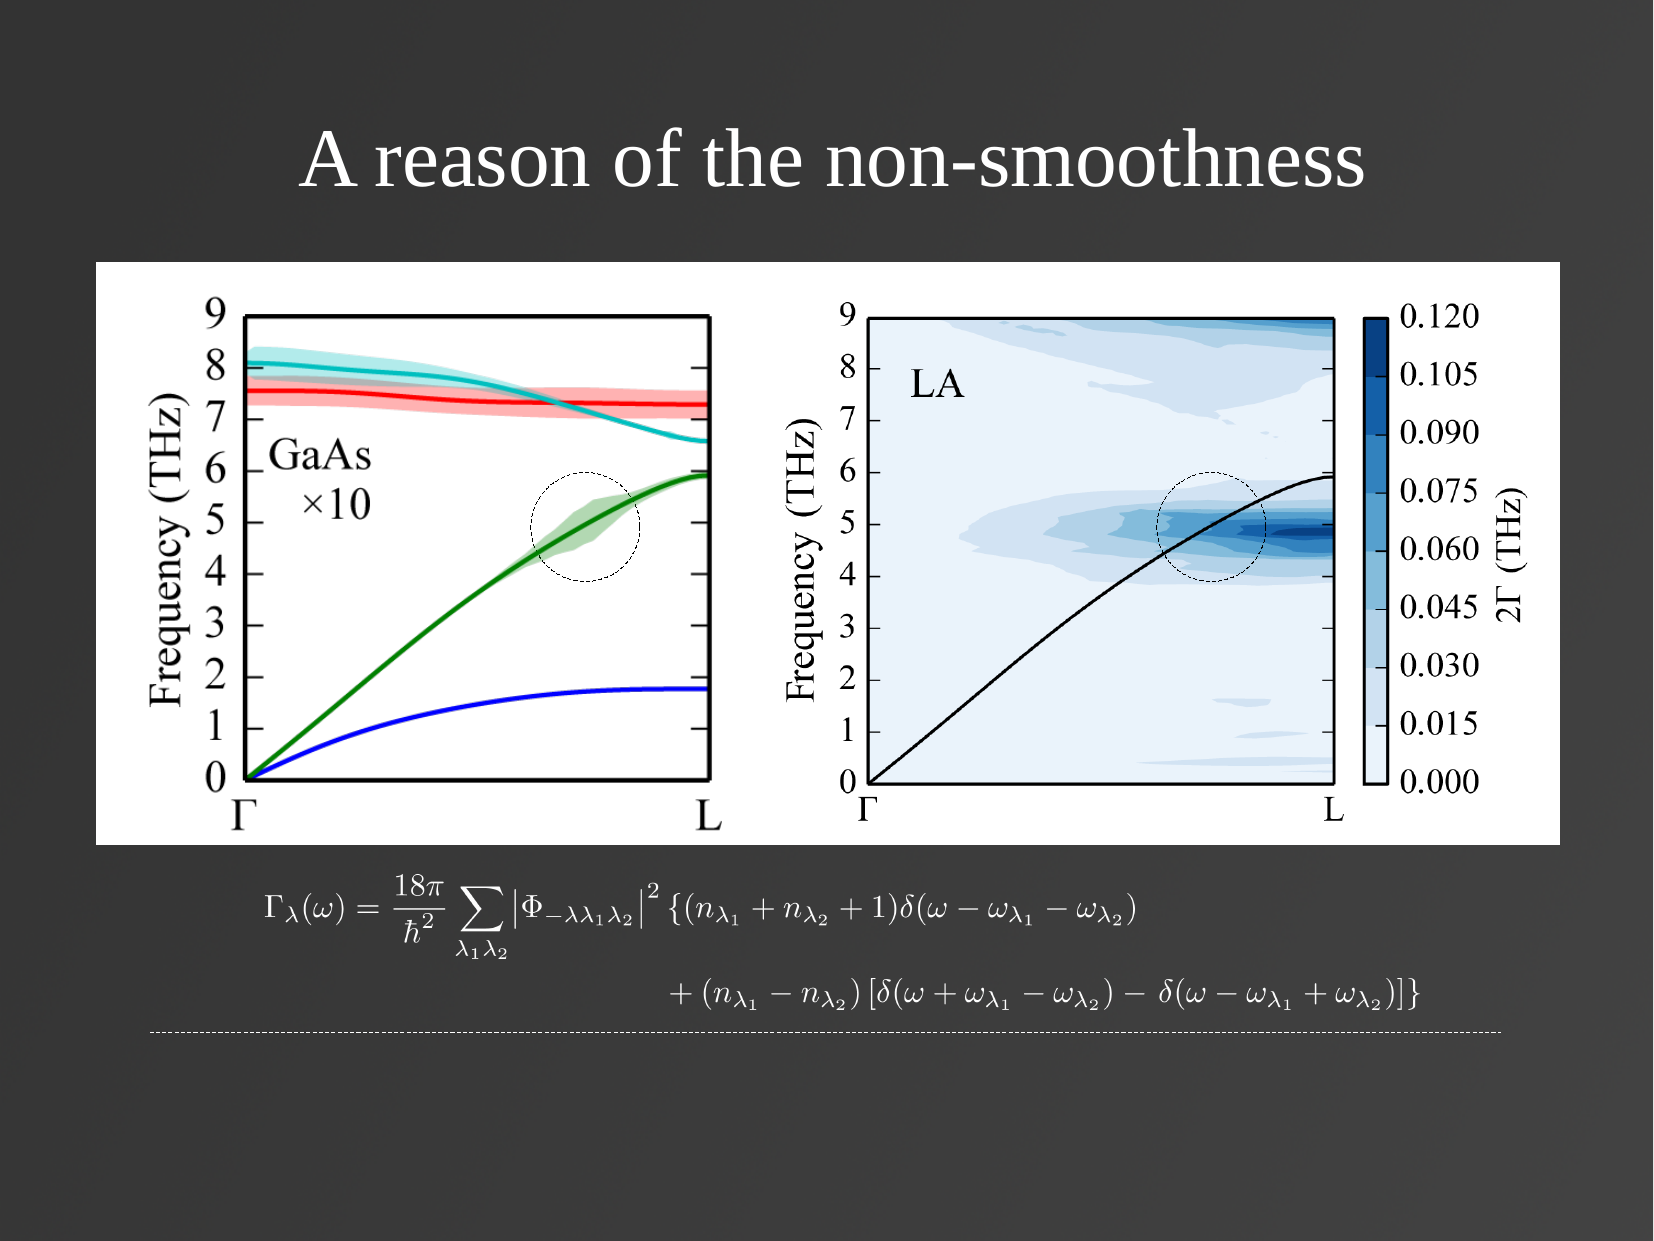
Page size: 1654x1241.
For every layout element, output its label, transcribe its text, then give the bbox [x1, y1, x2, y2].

text_box c [96, 262, 1560, 845]
picture [0, 0, 1654, 1241]
title A reason of the non-smoothness [89, 49, 1578, 257]
